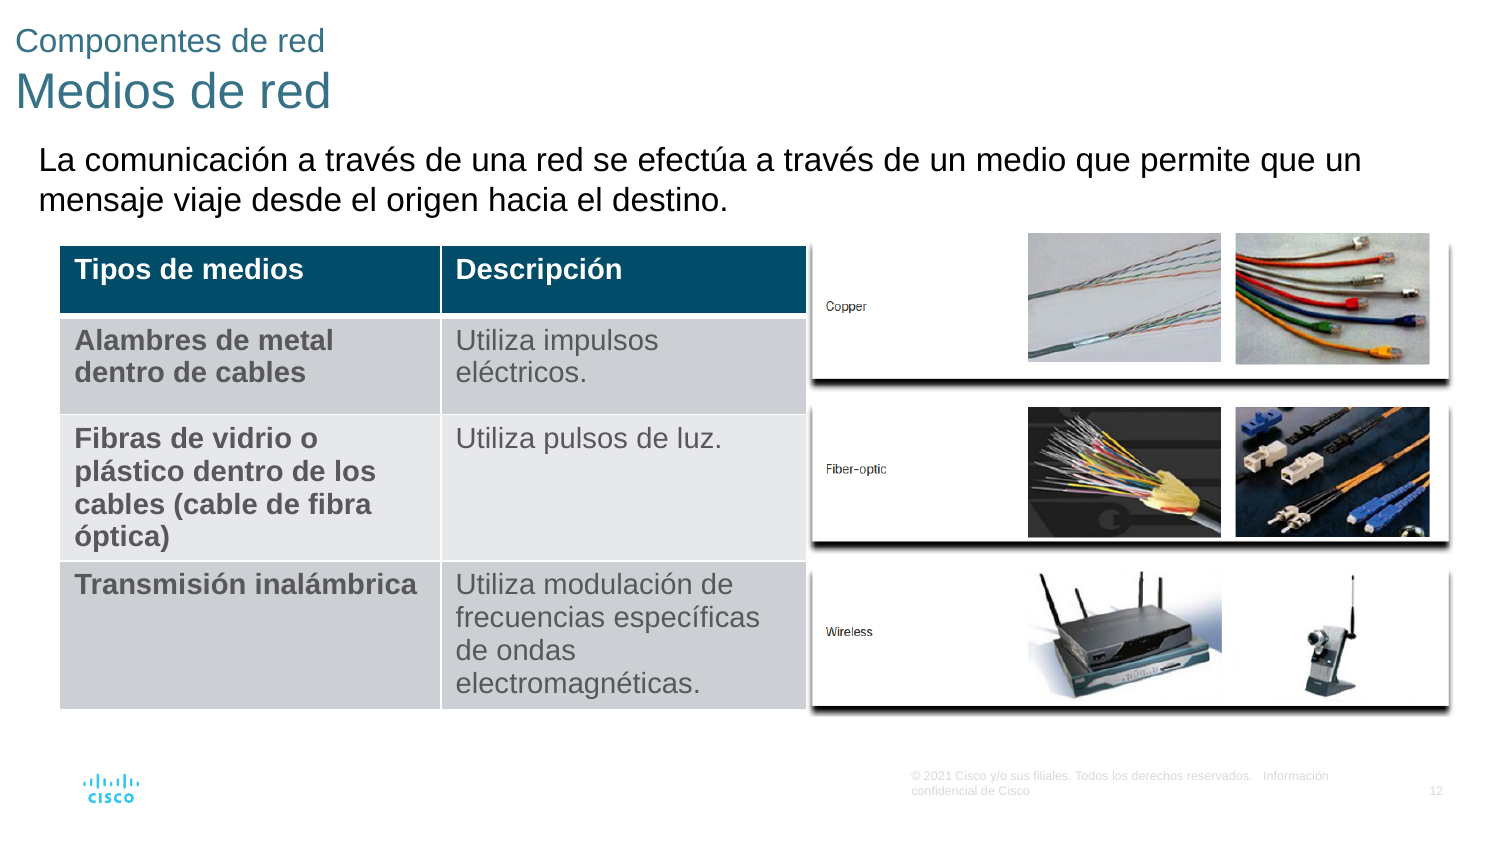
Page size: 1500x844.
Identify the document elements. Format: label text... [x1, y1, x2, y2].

table_cell Fibras de vidrio o plástico dentro de los cables (cable de fibra óptica) [60, 415, 440, 560]
table_cell Utiliza pulsos de luz. [442, 415, 806, 560]
table_cell Transmisión inalámbrica [60, 562, 440, 709]
picture [806, 230, 1458, 723]
table_cell Utiliza modulación de frecuencias específicas de ondas electromagnéticas. [442, 562, 806, 709]
table_cell Utiliza impulsos eléctricos. [442, 319, 806, 414]
table_header Descripción [442, 246, 806, 313]
table_cell Alambres de metal dentro de cables [60, 319, 440, 414]
table_header Tipos de medios [60, 246, 440, 313]
list La comunicación a través de una red se efectúa a través de un medio que permite que un mensaje viaje desde el origen hacia el destino. [23, 131, 1458, 231]
title Componentes de red Medios de red [0, 6, 1500, 131]
